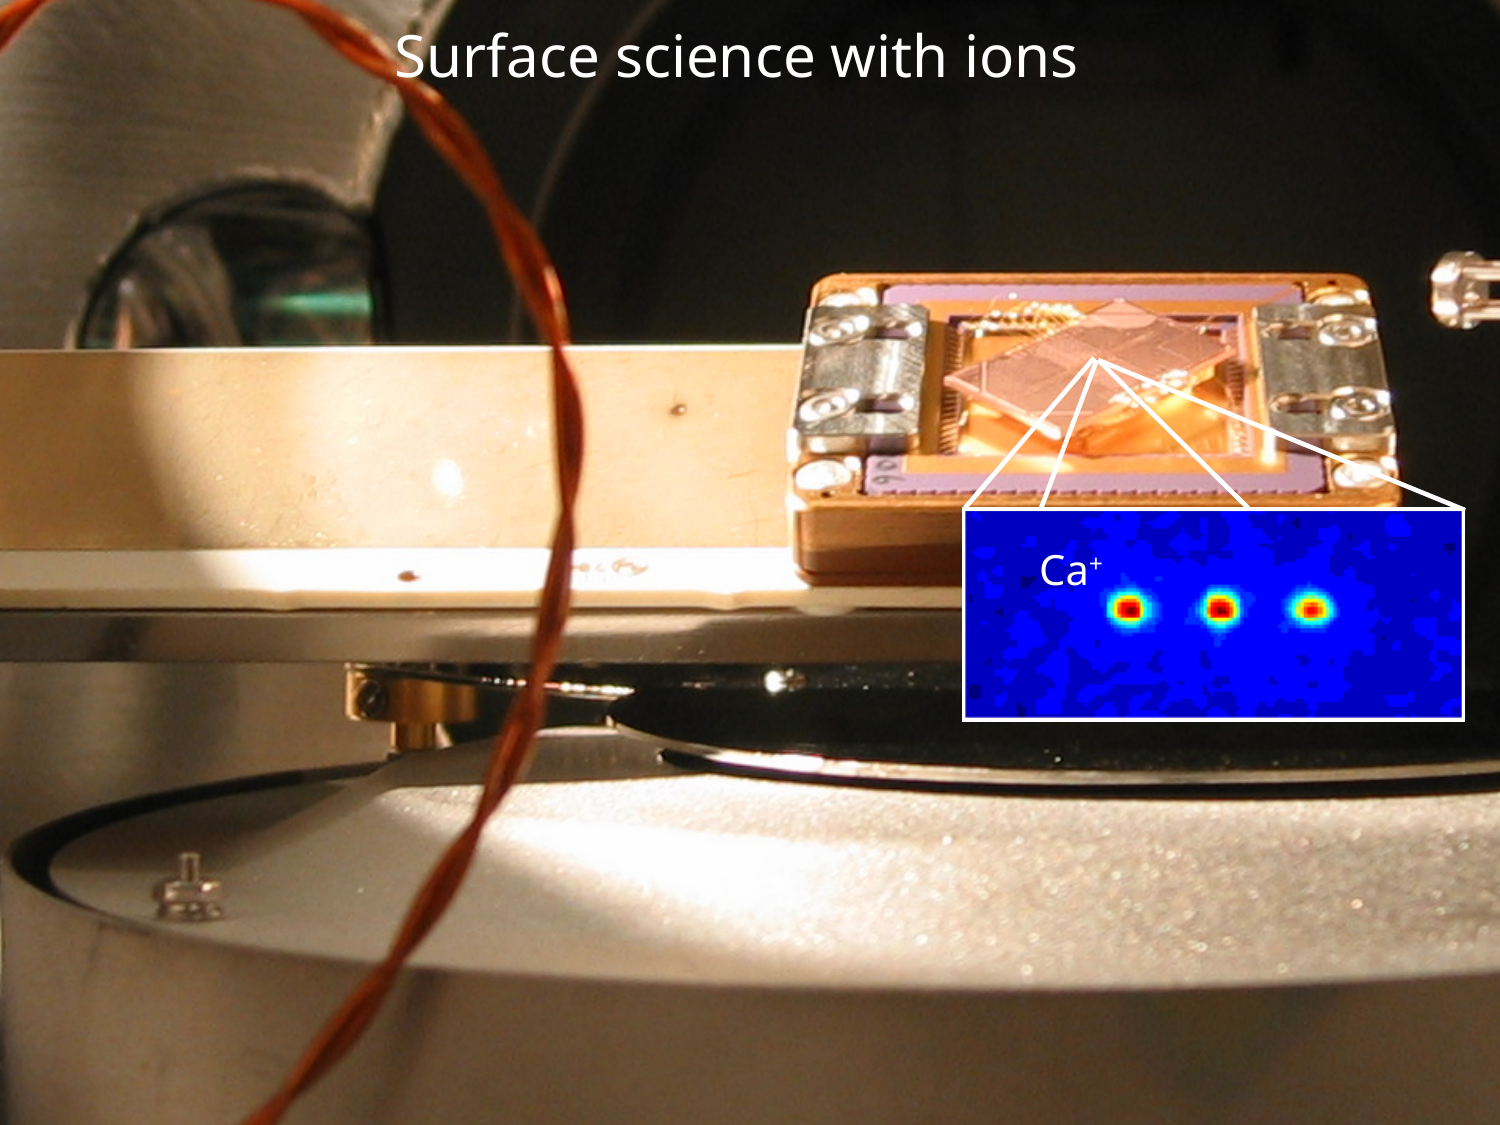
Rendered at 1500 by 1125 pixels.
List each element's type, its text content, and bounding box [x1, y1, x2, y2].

picture [0, 0, 1500, 1125]
text_box Ca+ [1024, 536, 1116, 602]
list Surface science with ions [173, 18, 1299, 104]
